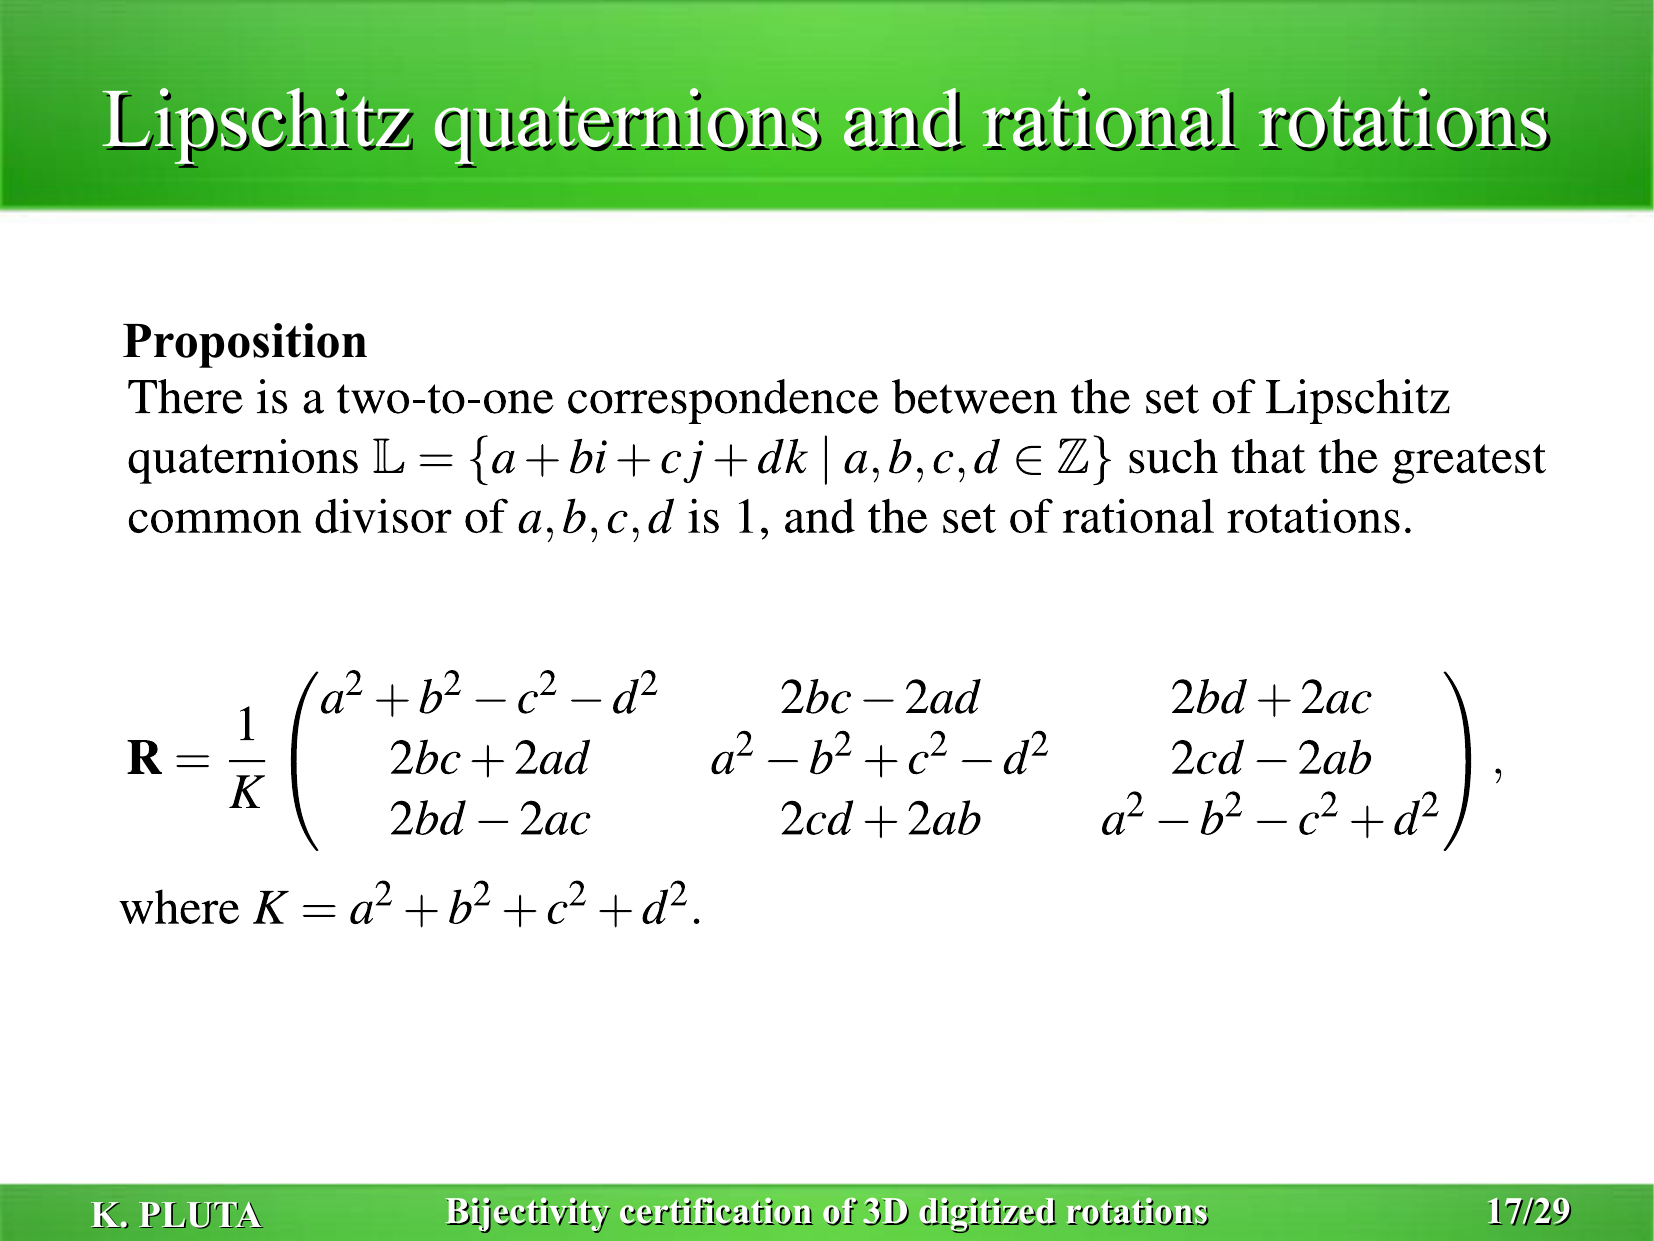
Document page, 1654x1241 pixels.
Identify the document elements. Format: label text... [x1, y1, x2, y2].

text_box [118, 880, 703, 928]
text_box Proposition [107, 305, 384, 376]
picture [0, 0, 1654, 1241]
text_box [126, 669, 1505, 851]
text_box [127, 379, 1547, 543]
title Lipschitz quaternions and rational rotations [82, 47, 1571, 189]
